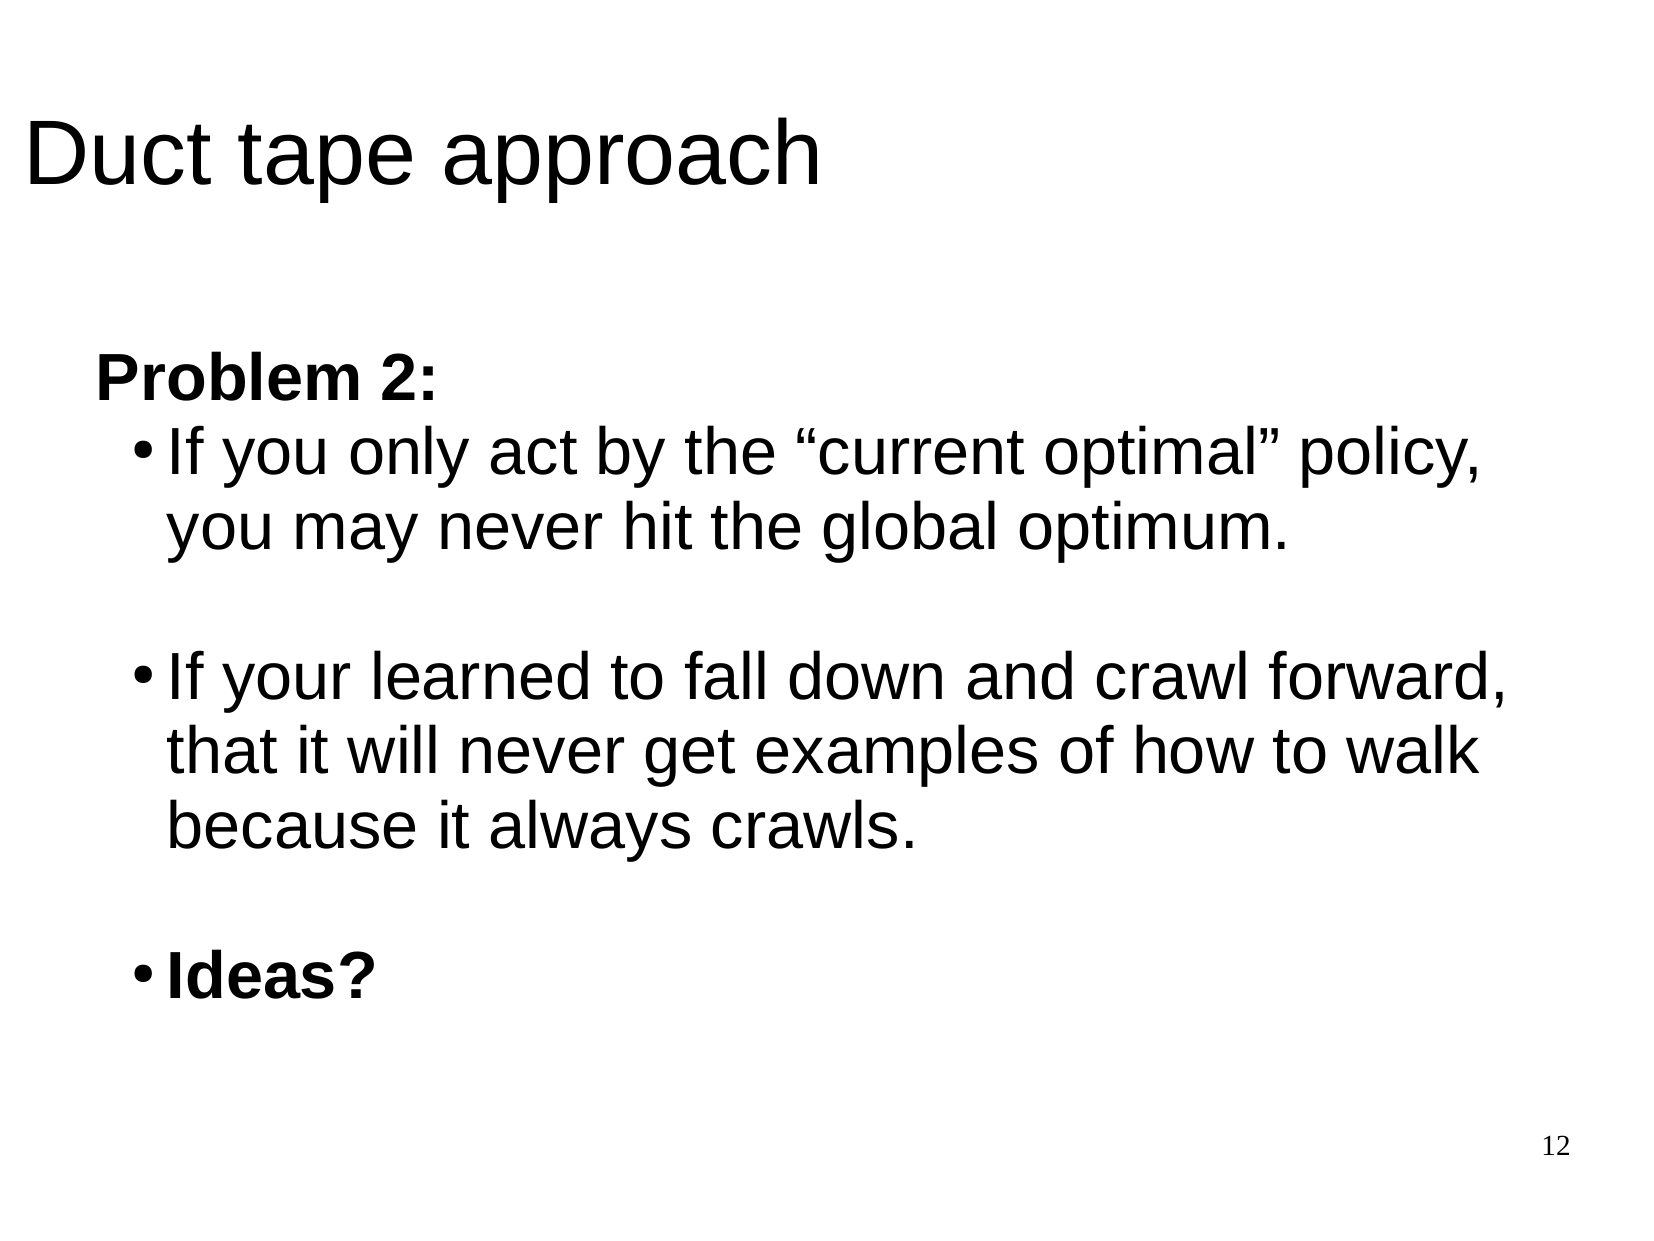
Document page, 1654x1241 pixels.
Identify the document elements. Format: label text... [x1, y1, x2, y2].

title Duct tape approach [23, 49, 1512, 257]
text_box Problem 2: If you only act by the “current optimal” policy, you may never hit the global optimum. If your learned to fall down and crawl forward, that it will never get examples of how to walk because it always crawls. Ideas? [95, 264, 1551, 1013]
